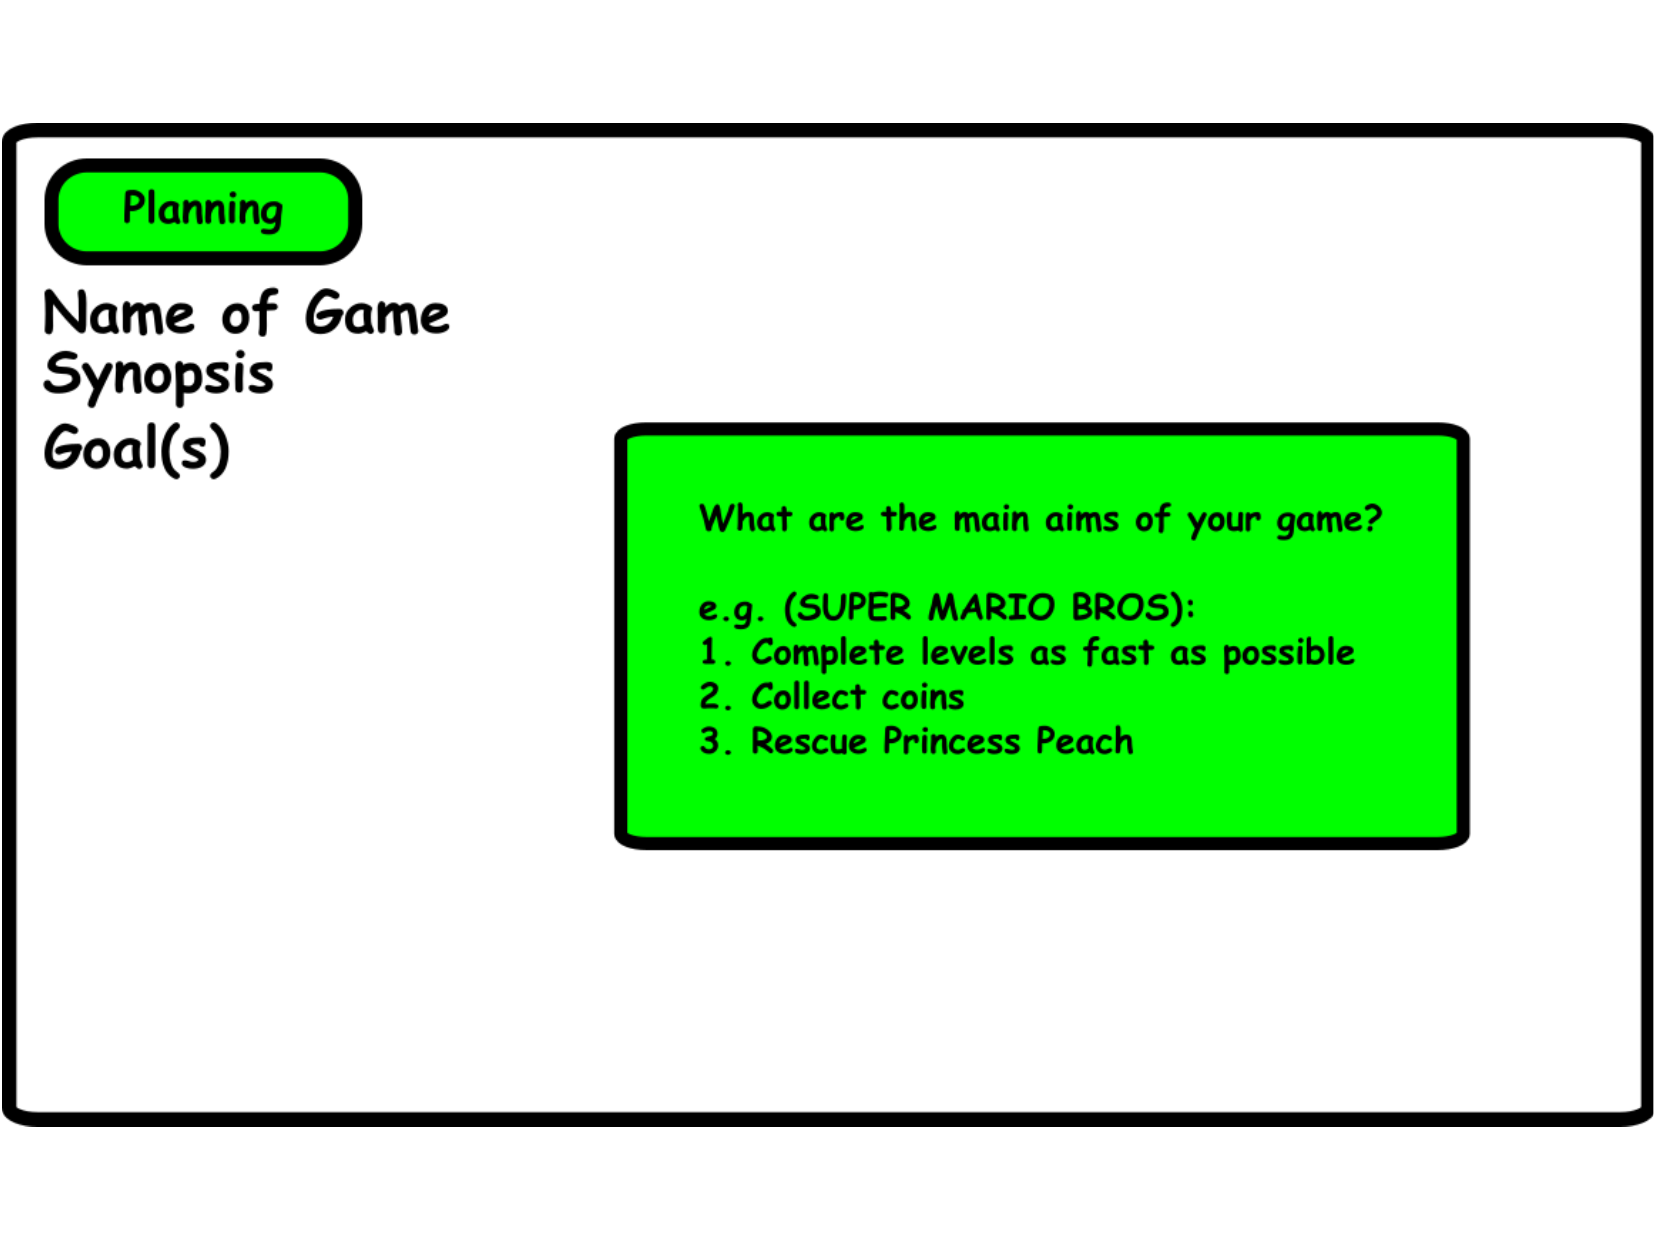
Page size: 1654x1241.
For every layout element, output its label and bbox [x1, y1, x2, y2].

picture [2, 123, 1654, 1127]
